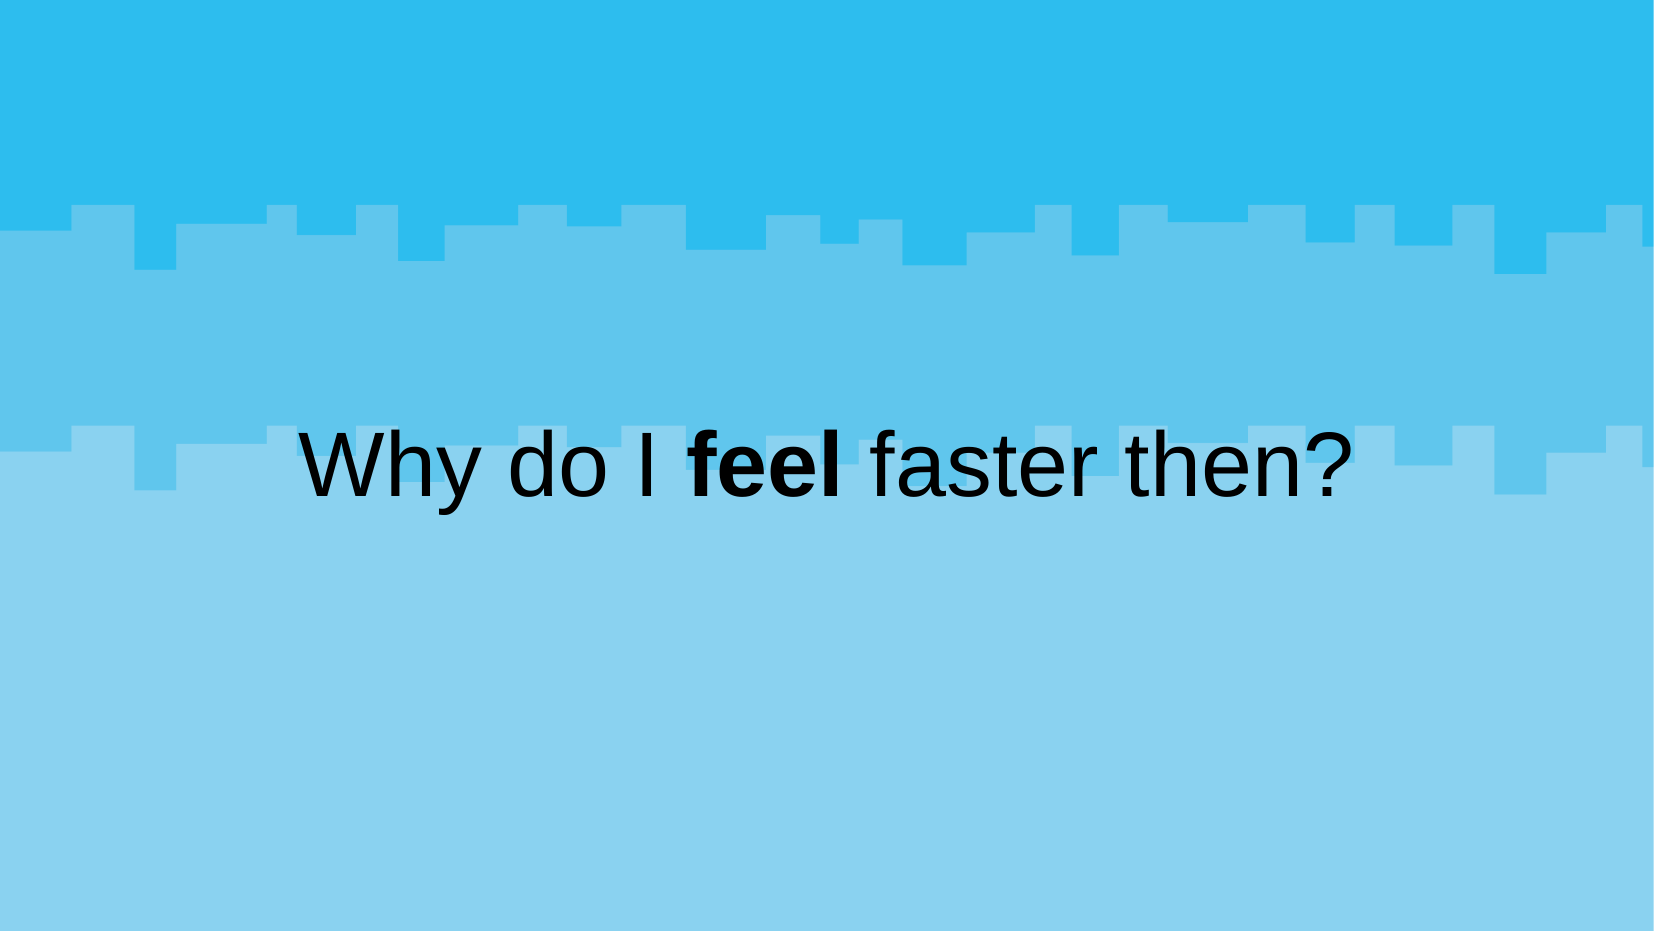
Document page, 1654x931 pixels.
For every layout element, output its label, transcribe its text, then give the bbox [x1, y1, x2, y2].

title Why do I feel faster then? [82, 387, 1571, 543]
picture [0, 0, 1654, 931]
